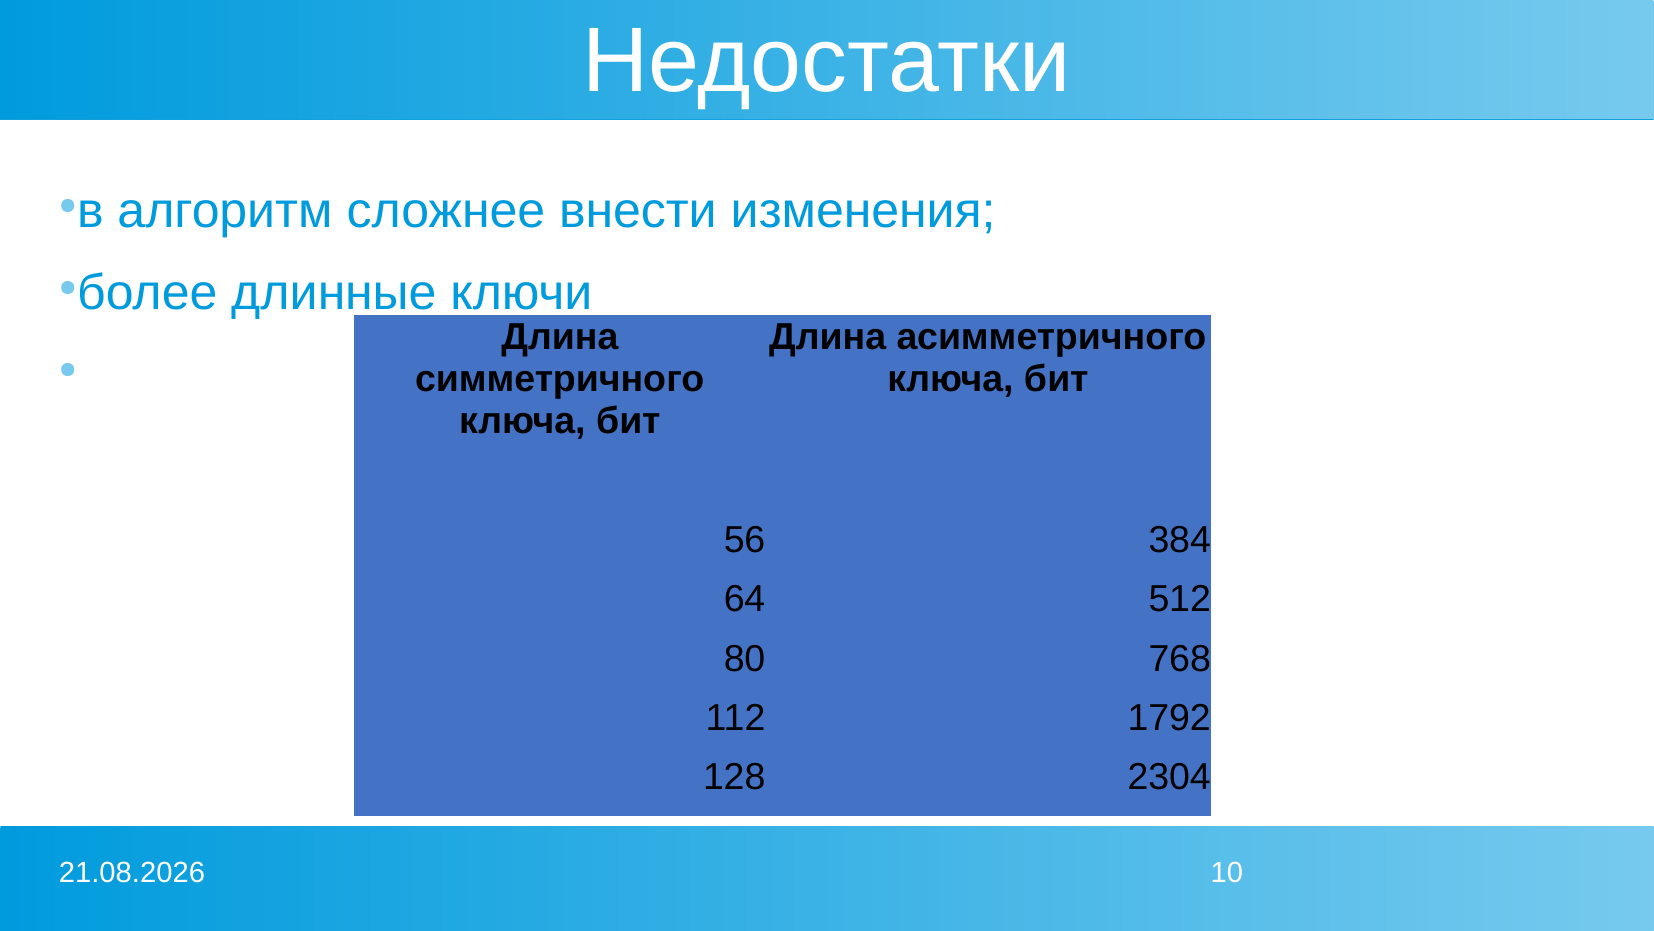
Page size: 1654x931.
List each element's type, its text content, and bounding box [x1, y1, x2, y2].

list в алгоритм сложнее внести изменения; более длинные ключи [59, 177, 1595, 768]
table_header Длина симметричного ключа, бит [354, 315, 765, 518]
table_header Длина асимметричного ключа, бит [765, 315, 1211, 518]
table_cell 80 [354, 637, 765, 696]
text_box 27.11.2025 [59, 856, 443, 916]
table_cell 2304 [765, 756, 1211, 816]
table_cell 112 [354, 696, 765, 756]
table_cell 128 [354, 756, 765, 816]
table_cell 512 [765, 578, 1211, 637]
table_cell 384 [765, 518, 1211, 578]
table_cell 1792 [765, 696, 1211, 756]
table_cell 768 [765, 637, 1211, 696]
text_box [1210, 856, 1595, 916]
table_cell 56 [354, 518, 765, 578]
title Недостатки [59, 0, 1595, 79]
table_cell 64 [354, 578, 765, 637]
